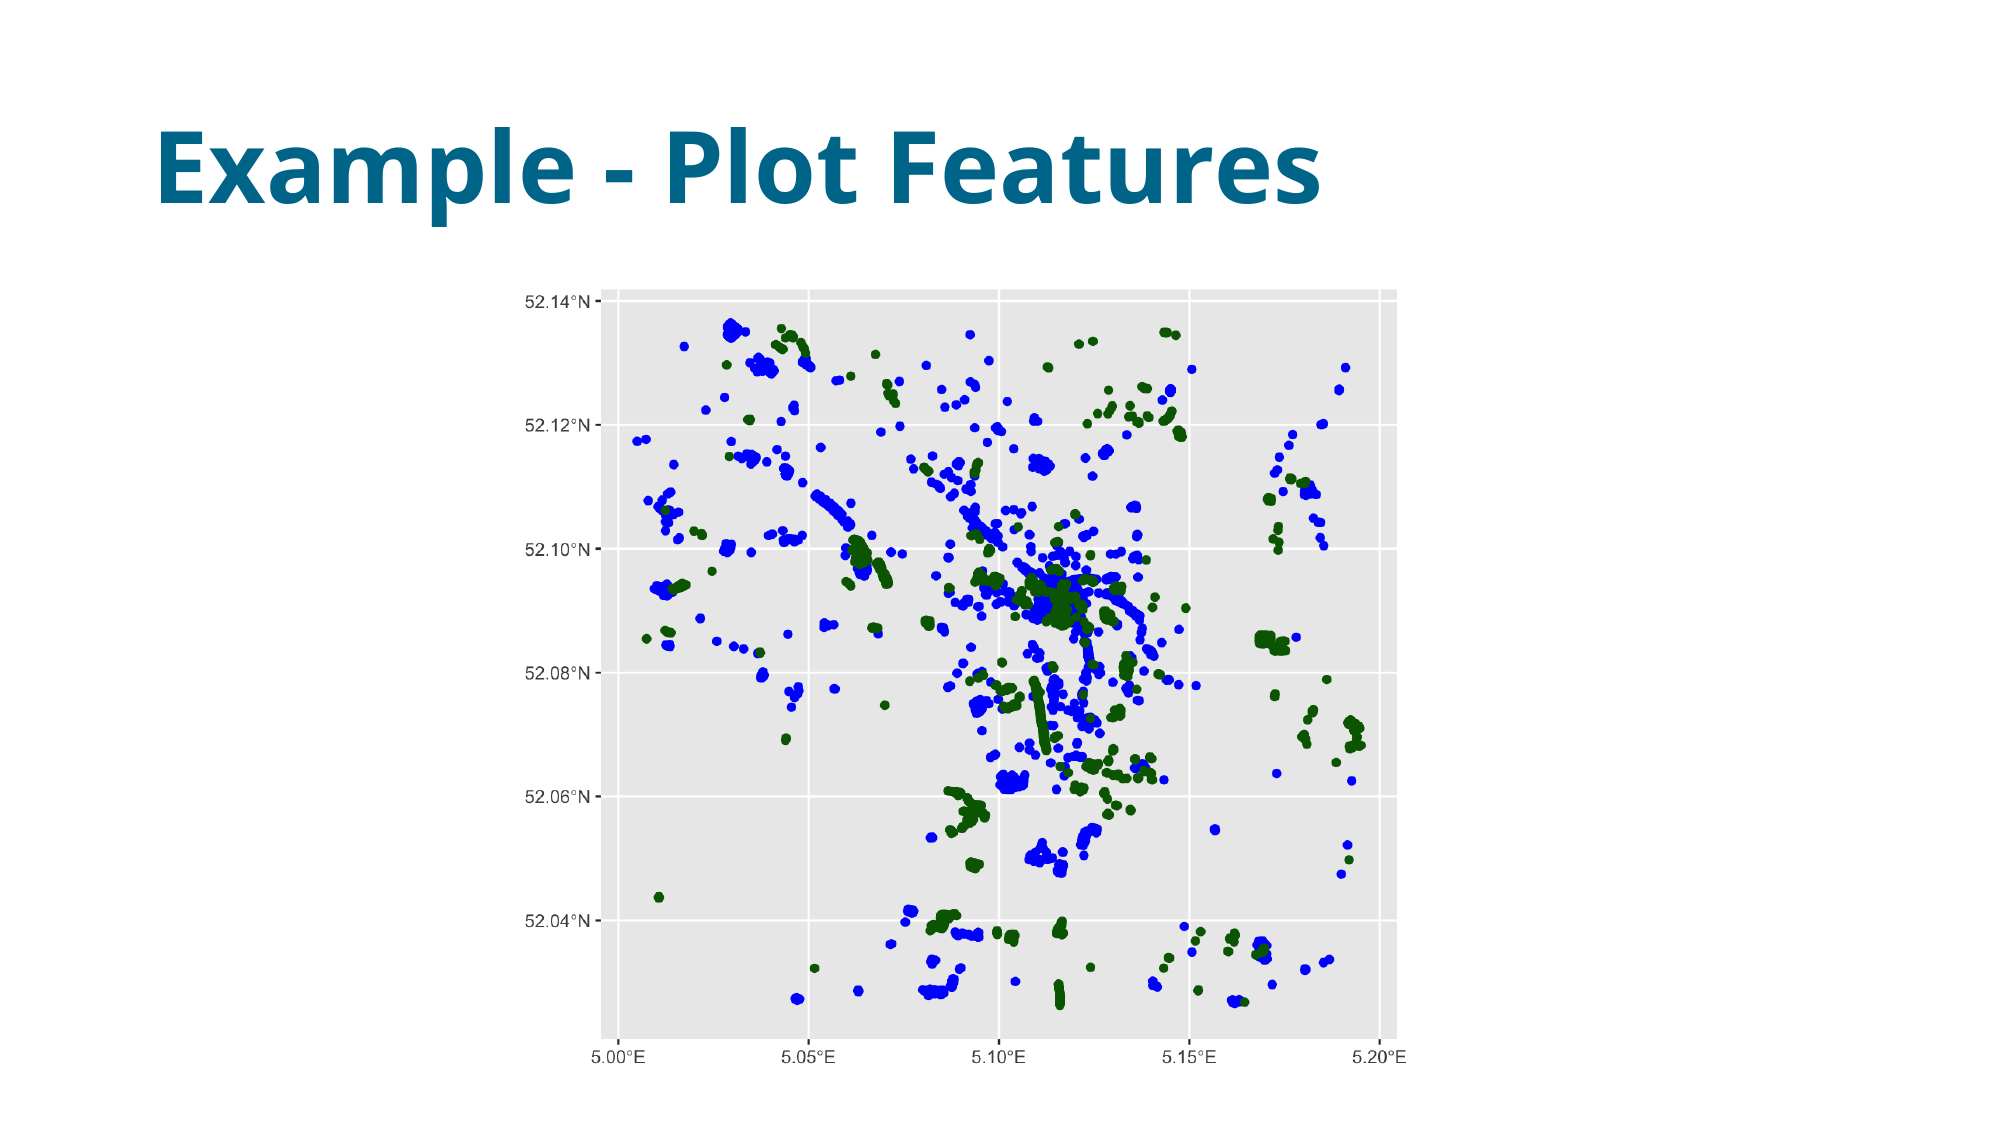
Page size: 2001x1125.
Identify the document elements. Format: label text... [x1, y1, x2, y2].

title Example - Plot Features [137, 50, 1892, 278]
picture [513, 230, 1408, 1125]
